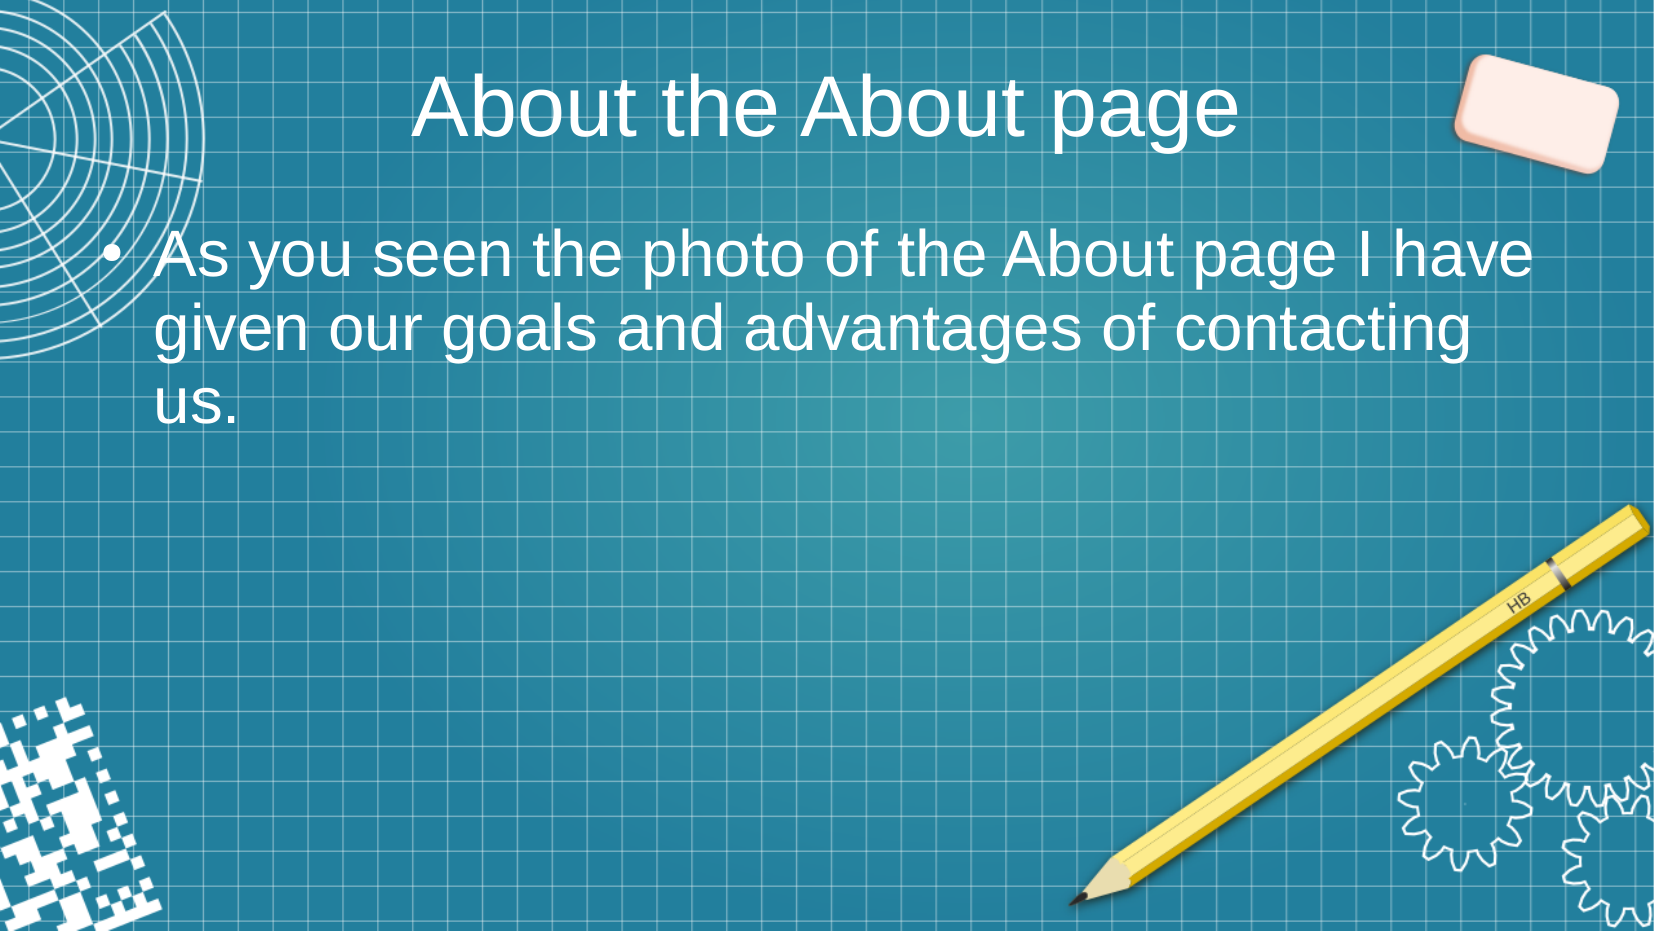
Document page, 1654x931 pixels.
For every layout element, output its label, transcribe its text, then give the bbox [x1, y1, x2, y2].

list As you seen the photo of the About page I have given our goals and advantages of contacting us. [82, 217, 1571, 758]
picture [0, 0, 1654, 931]
title About the About page [82, 0, 1571, 213]
